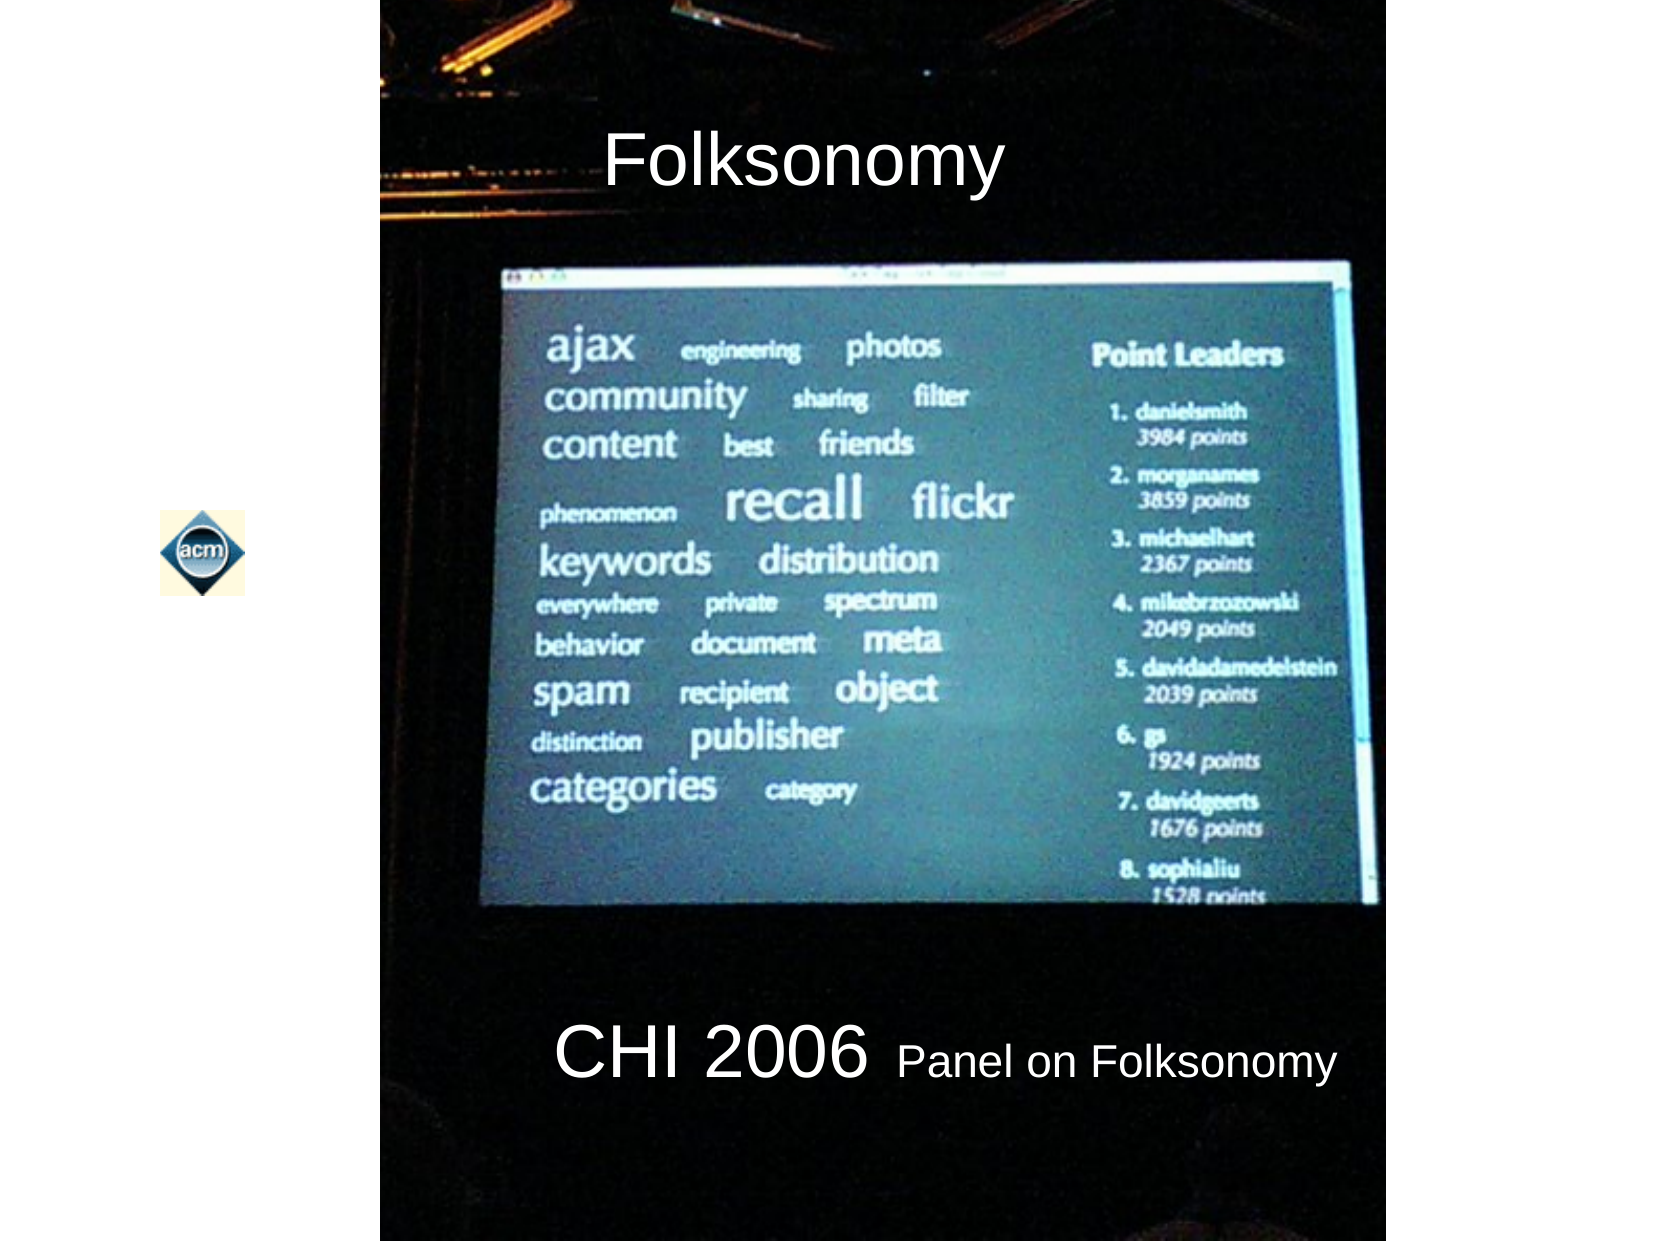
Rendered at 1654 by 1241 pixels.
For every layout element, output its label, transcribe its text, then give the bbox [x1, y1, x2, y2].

picture [160, 510, 245, 596]
picture [380, 0, 1386, 1241]
text_box Folksonomy [587, 109, 1022, 209]
text_box CHI 2006 Panel on Folksonomy [538, 1002, 1530, 1102]
